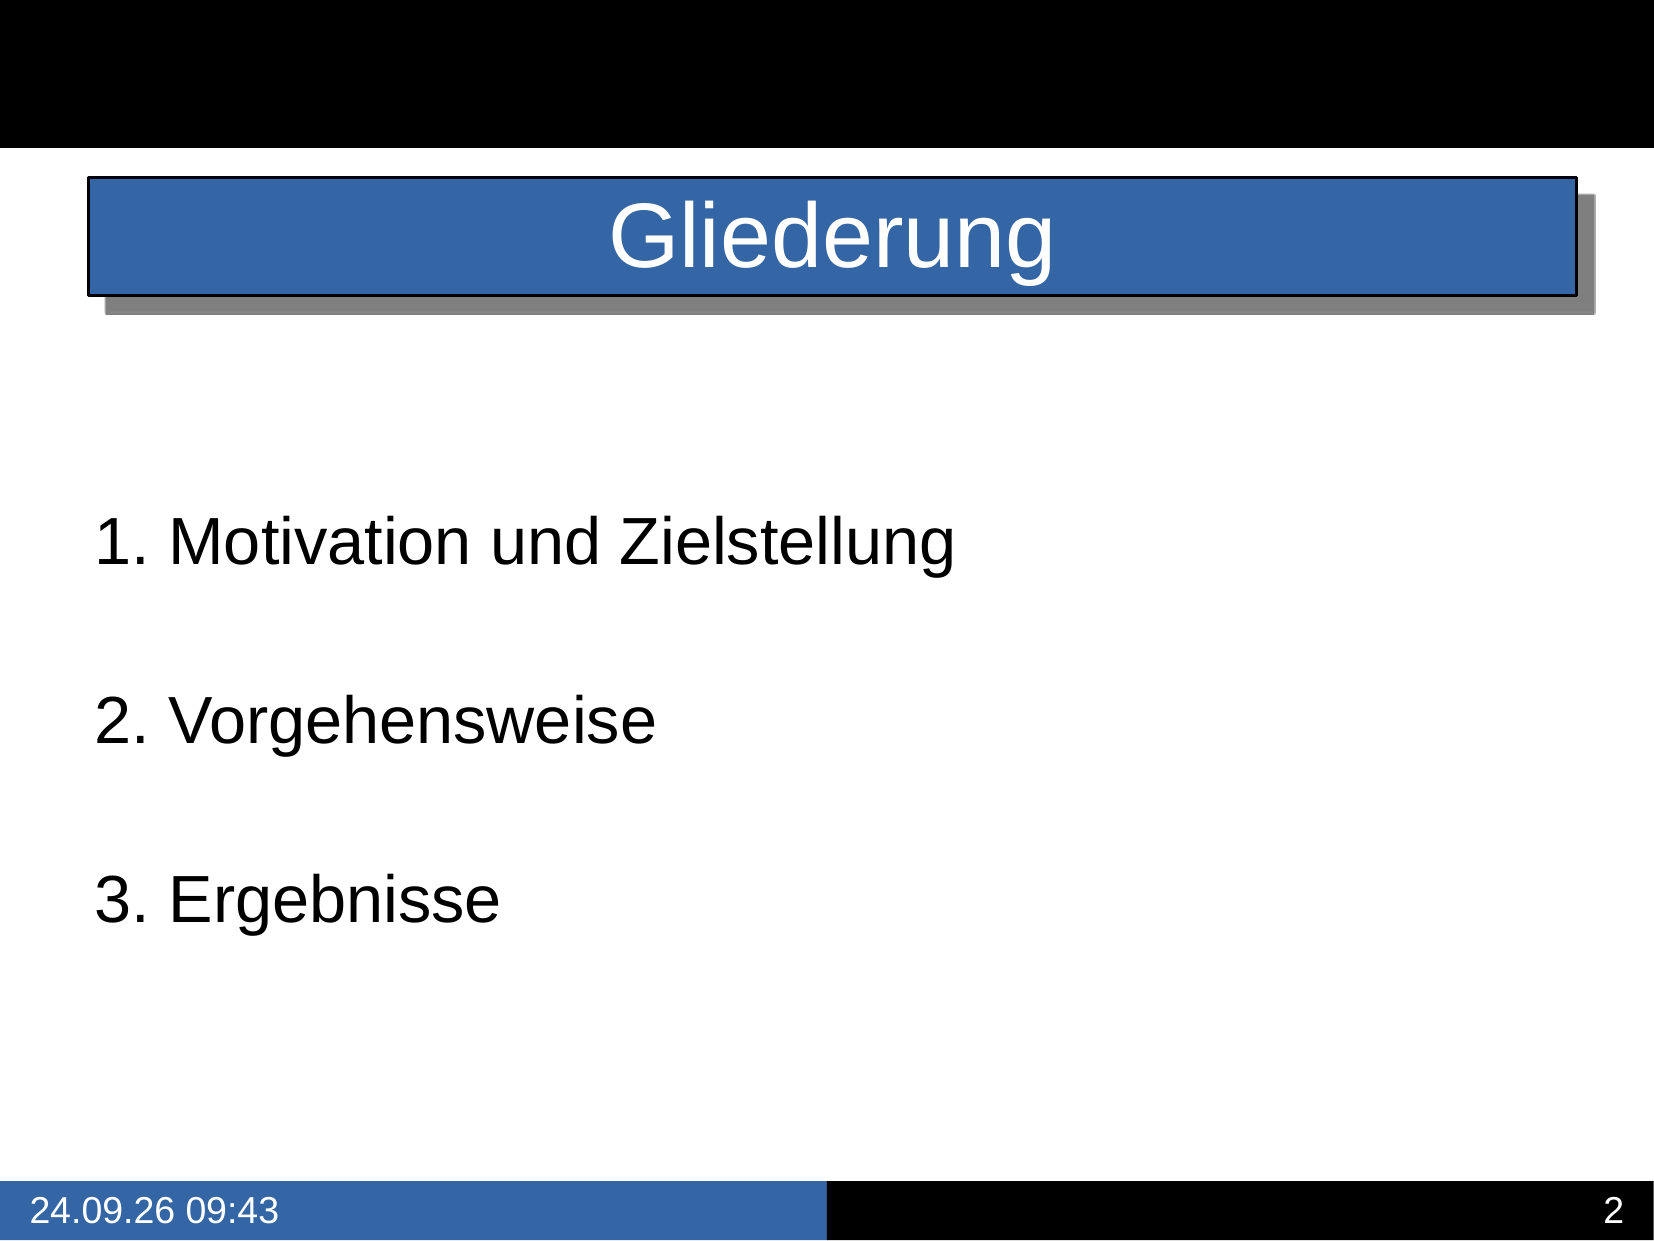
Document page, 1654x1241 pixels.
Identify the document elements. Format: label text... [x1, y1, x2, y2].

title Gliederung [88, 177, 1577, 296]
list Motivation und Zielstellung Vorgehensweise Ergebnisse [76, 324, 1565, 1059]
